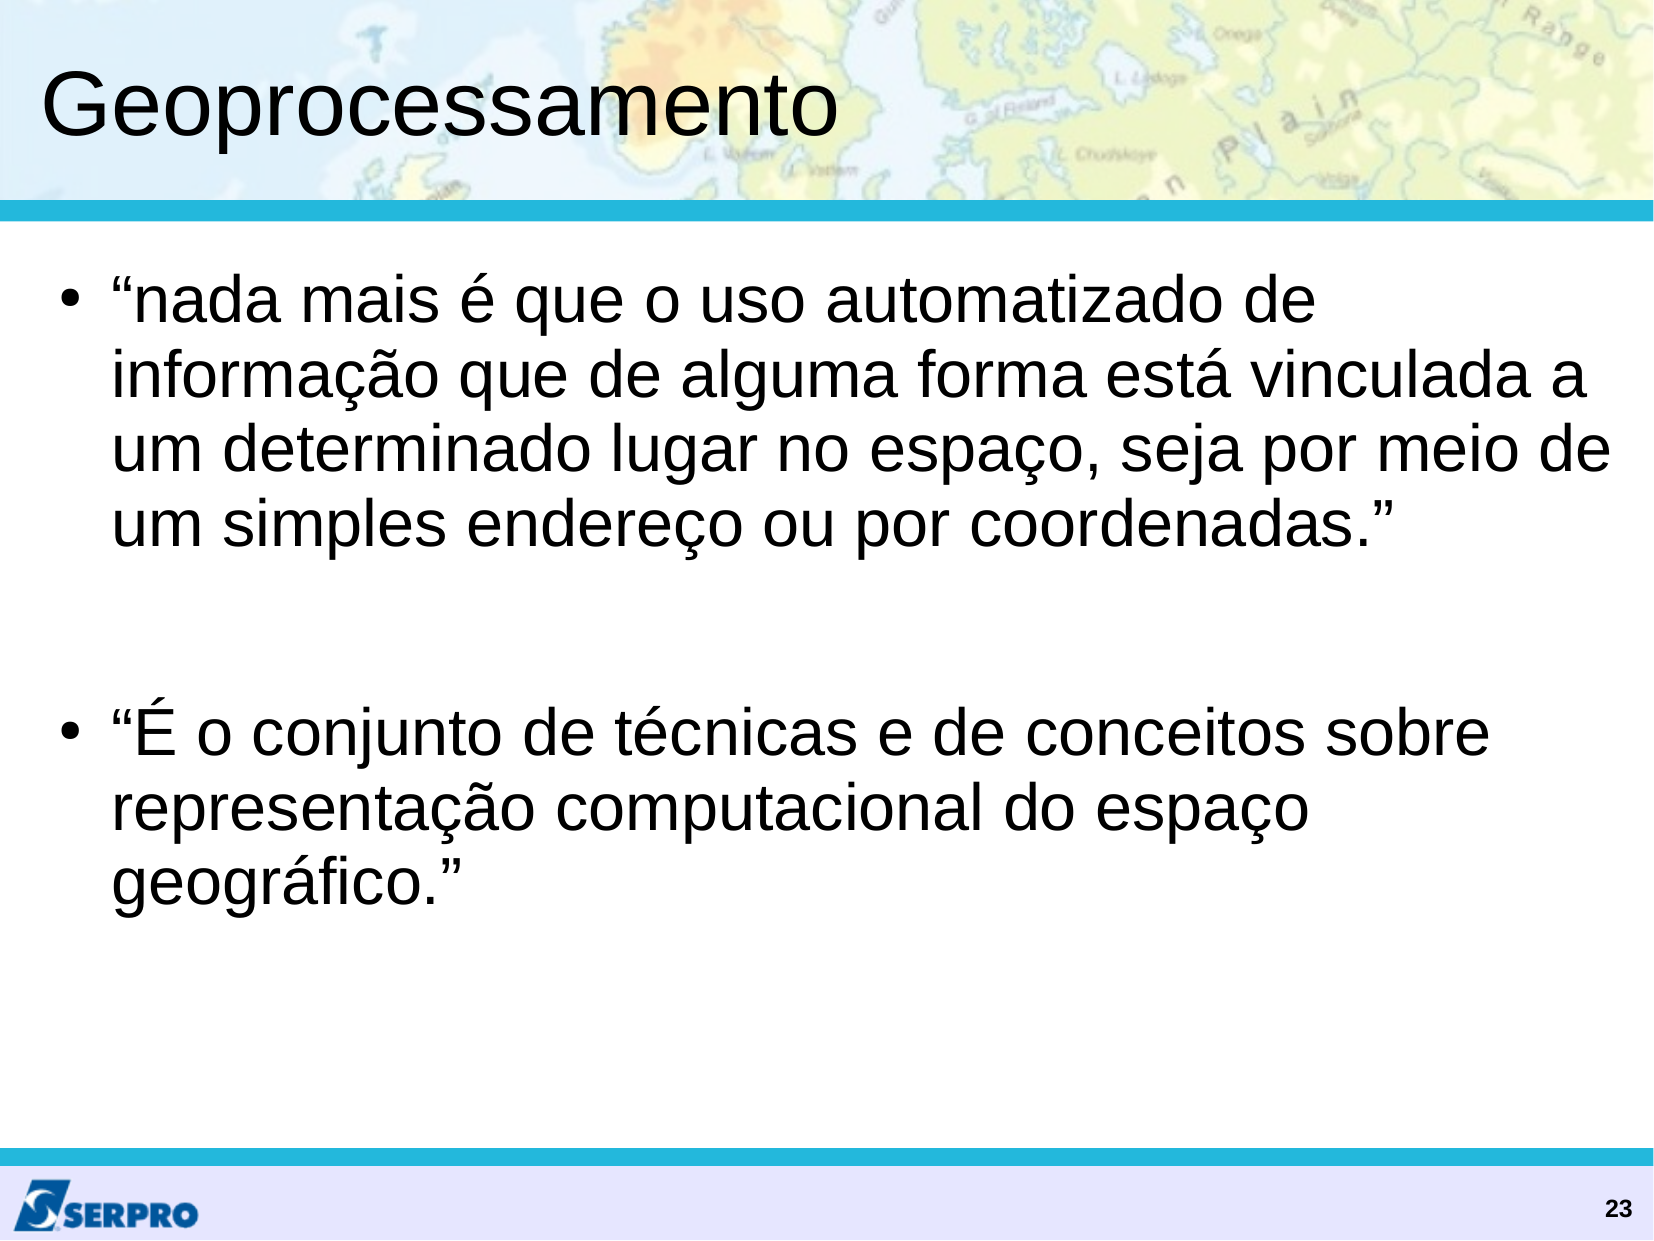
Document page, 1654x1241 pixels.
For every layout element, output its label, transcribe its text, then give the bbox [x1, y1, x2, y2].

title Geoprocessamento [40, 49, 1614, 159]
list “nada mais é que o uso automatizado de informação que de alguma forma está vinculada a um determinado lugar no espaço, seja por meio de um simples endereço ou por coordenadas.” “É o conjunto de técnicas e de conceitos sobre representação computacional do espaço geográfico.” [40, 261, 1616, 1081]
picture [10, 1177, 201, 1235]
